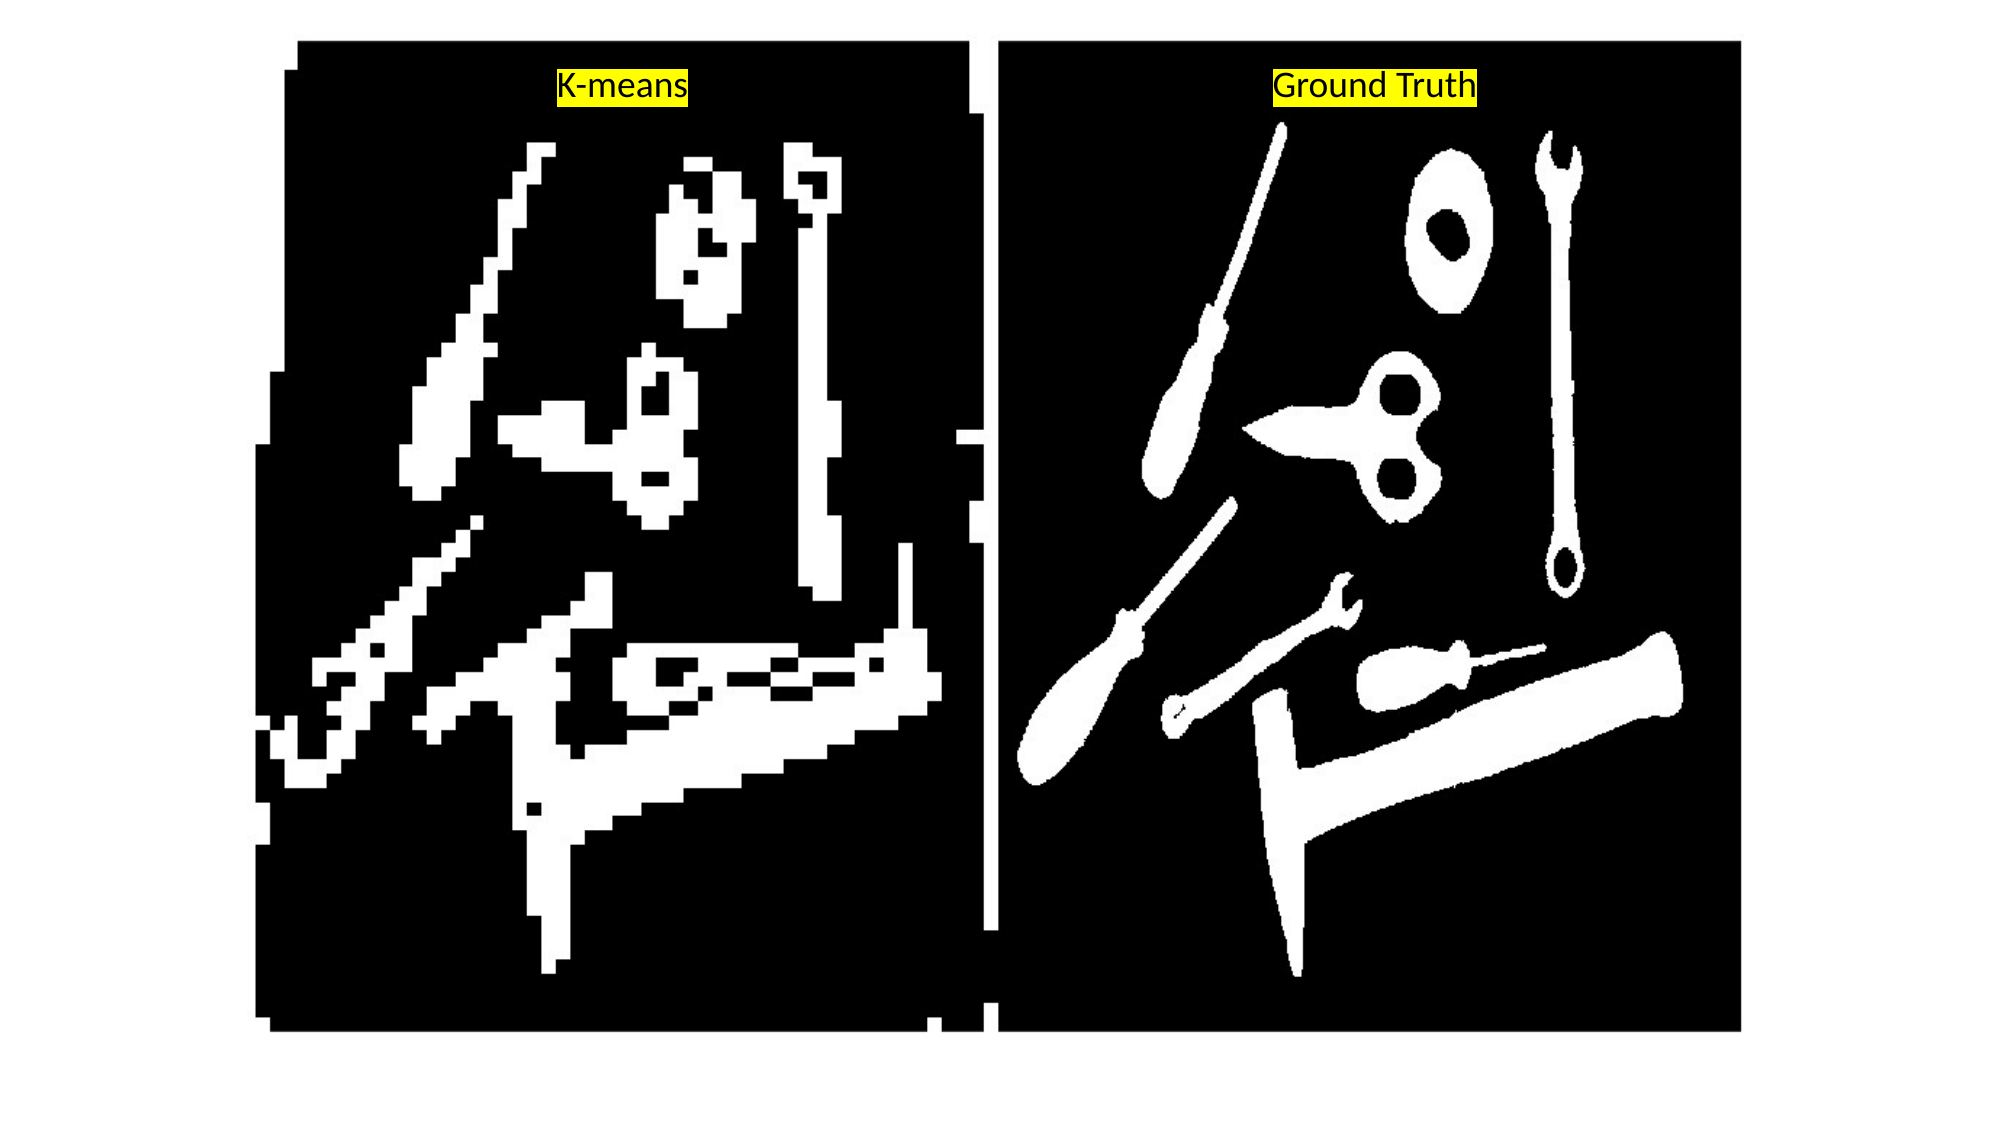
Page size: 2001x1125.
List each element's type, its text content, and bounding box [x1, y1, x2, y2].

picture [131, 0, 1869, 1125]
text_box K-means [541, 52, 743, 113]
text_box Ground Truth [1257, 52, 1548, 113]
